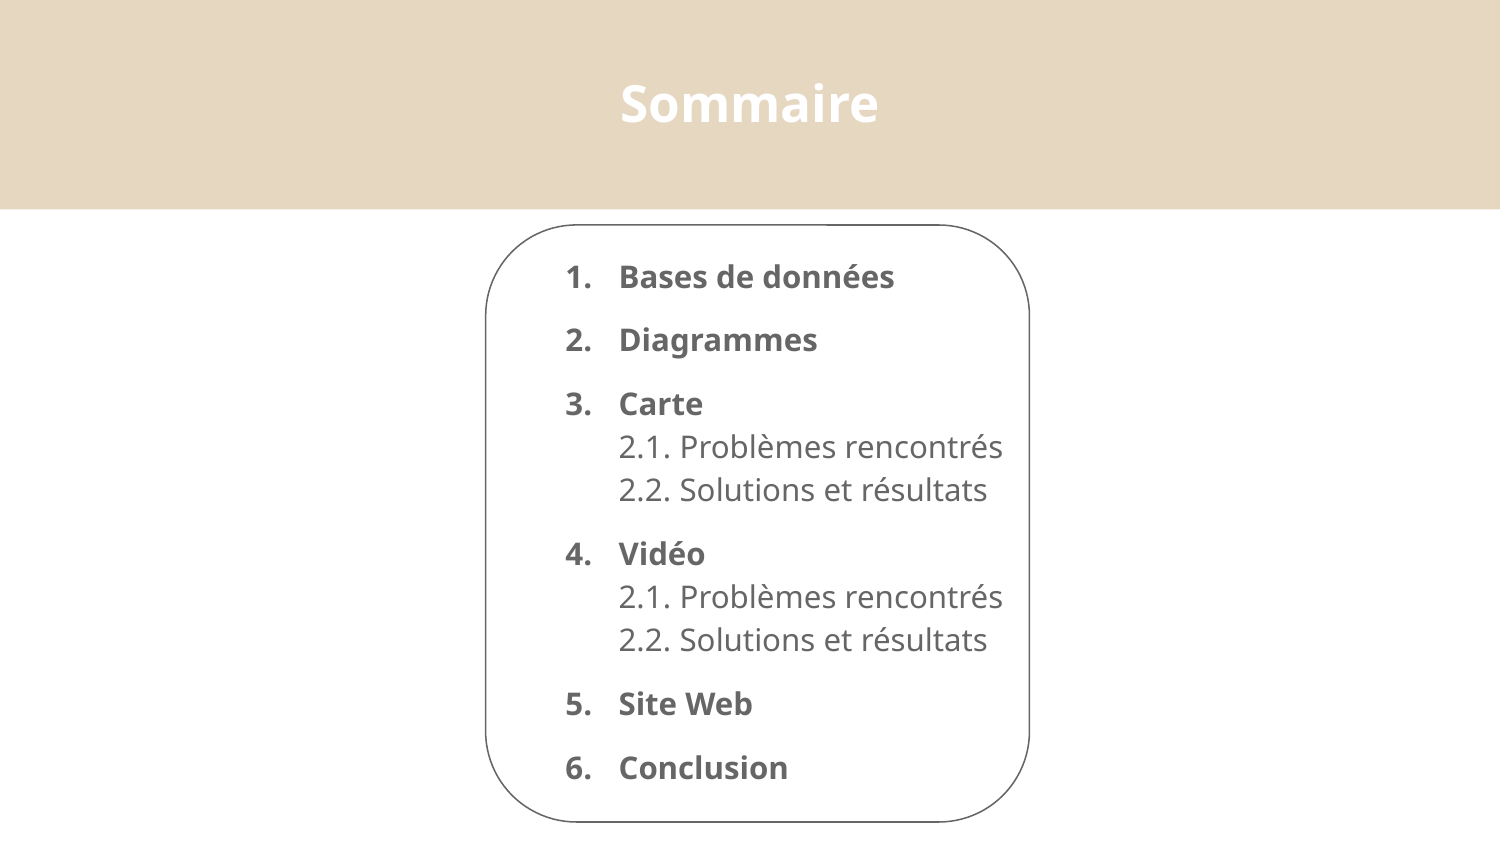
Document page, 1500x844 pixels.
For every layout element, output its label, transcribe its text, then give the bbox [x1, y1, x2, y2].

text_box [532, 224, 982, 236]
title Sommaire [485, 53, 1015, 154]
text_box [485, 238, 528, 808]
list Bases de données Diagrammes Carte 2.1. Problèmes rencontrés 2.2. Solutions et résultats Vidéo 2.1. Problèmes rencontrés 2.2. Solutions et résultats Site Web Conclusion [528, 236, 1034, 832]
